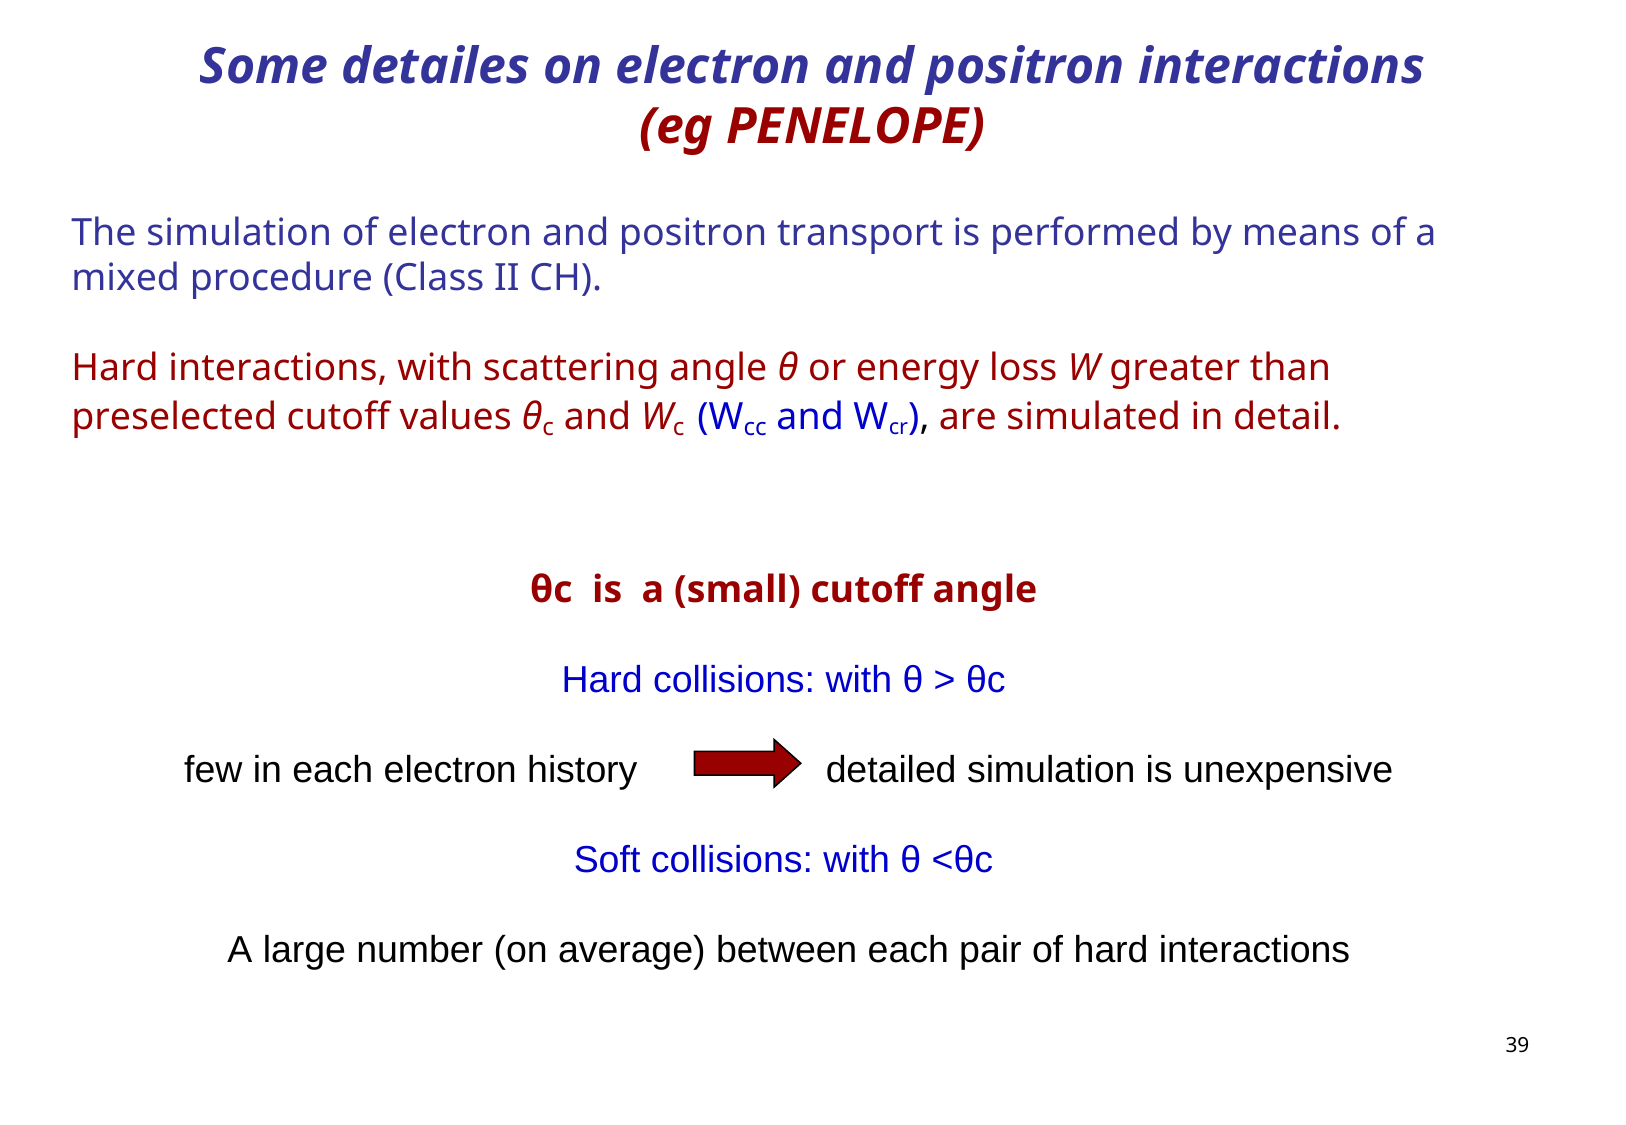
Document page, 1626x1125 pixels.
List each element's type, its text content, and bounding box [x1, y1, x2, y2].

text_box [694, 739, 801, 788]
text_box The simulation of electron and positron transport is performed by means of a mixed procedure (Class II CH). Hard interactions, with scattering angle θ or energy loss W greater than preselected cutoff values θc and Wc (Wcc and Wcr), are simulated in detail. θc is a (small) cutoff angle Hard collisions: with θ > θc few in each electron history detailed simulation is unexpensive Soft collisions: with θ <θc A large number (on average) between each pair of hard interactions [56, 199, 1522, 1023]
text_box Some detailes on electron and positron interactions (eg PENELOPE) [44, 25, 1581, 162]
